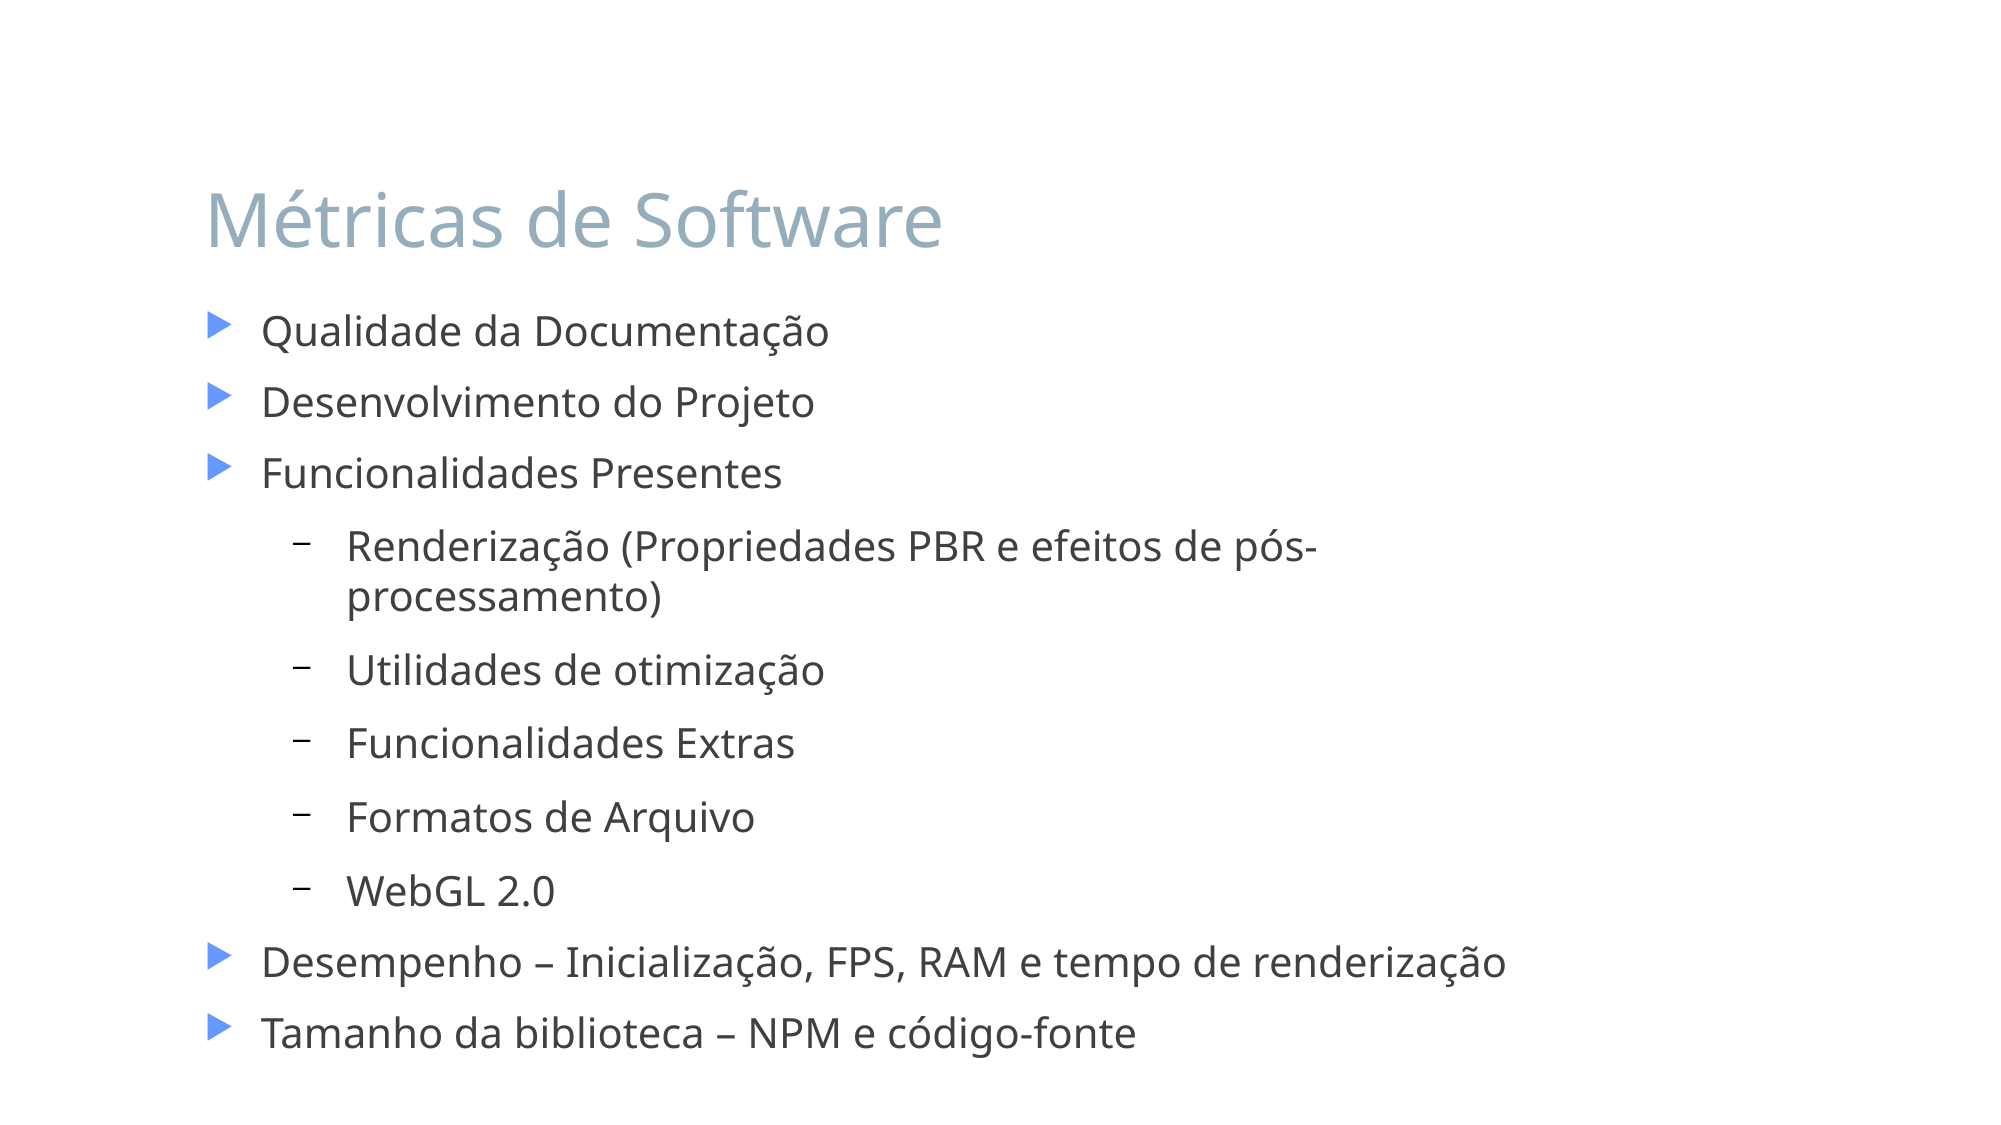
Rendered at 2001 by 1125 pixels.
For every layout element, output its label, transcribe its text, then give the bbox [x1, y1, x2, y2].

title Métricas de Software [189, 159, 1627, 276]
list Qualidade da Documentação Desenvolvimento do Projeto Funcionalidades Presentes Renderização (Propriedades PBR e efeitos de pós-processamento) Utilidades de otimização Funcionalidades Extras Formatos de Arquivo WebGL 2.0 Desempenho – Inicialização, FPS, RAM e tempo de renderização Tamanho da biblioteca – NPM e código-fonte [189, 297, 1638, 858]
